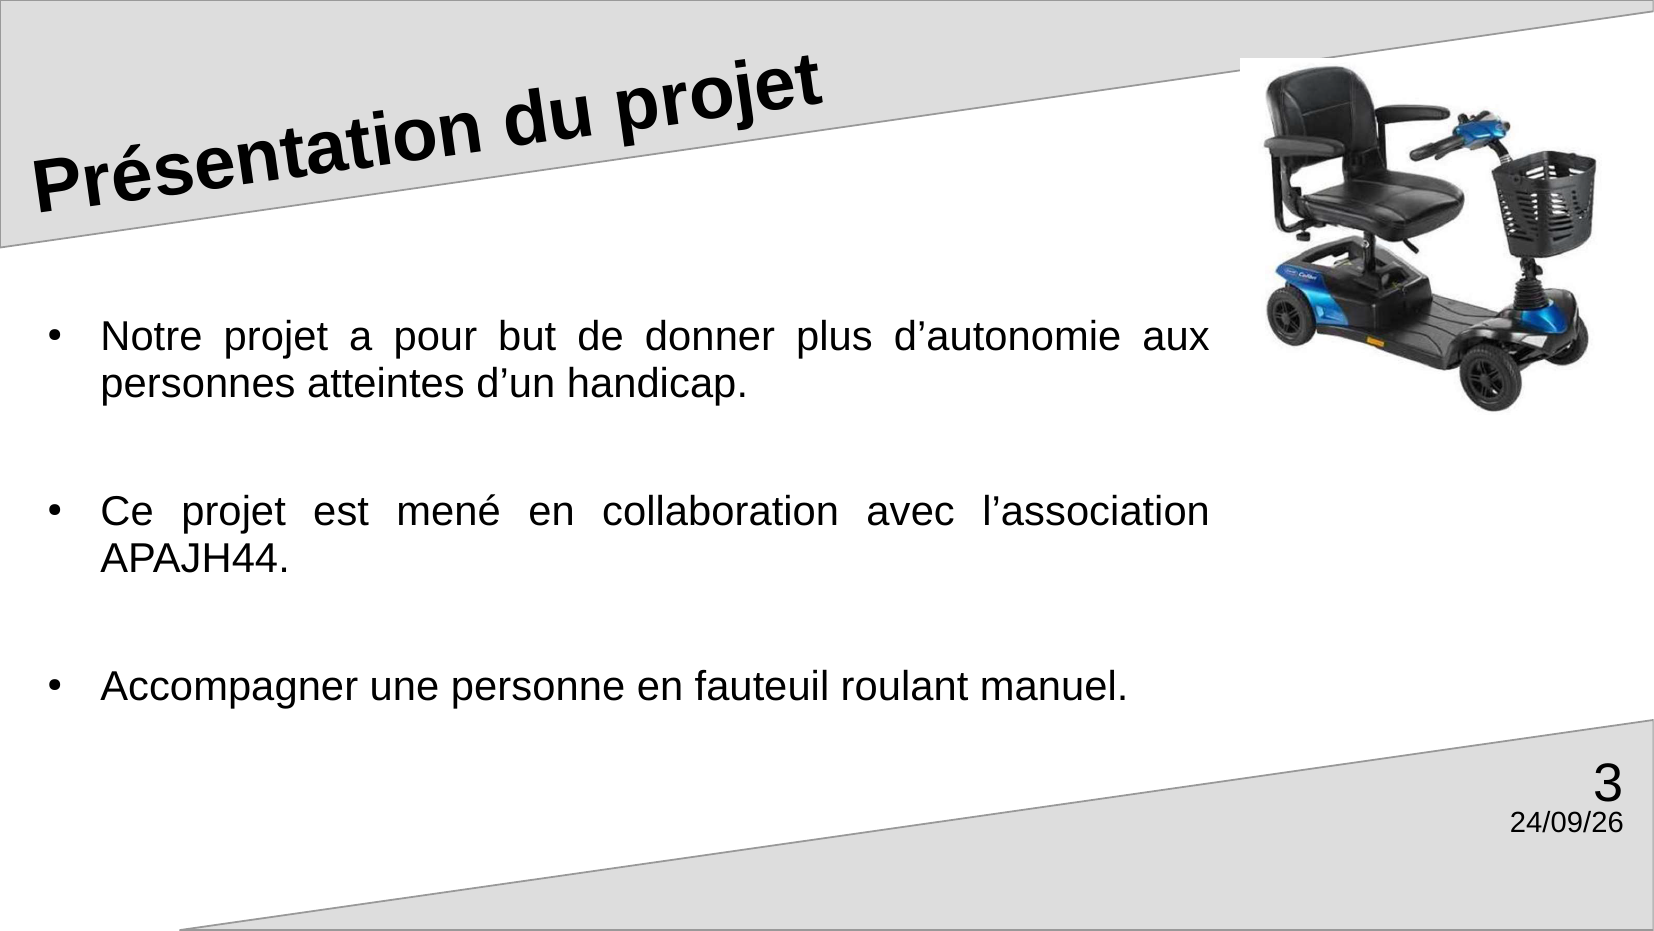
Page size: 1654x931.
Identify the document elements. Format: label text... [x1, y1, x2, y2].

list Notre projet a pour but de donner plus d’autonomie aux personnes atteintes d’un handicap. Ce projet est mené en collaboration avec l’association APAJH44. Accompagner une personne en fauteuil roulant manuel. [29, 248, 1211, 789]
picture [1240, 58, 1625, 421]
title Présentation du projet [21, 0, 1506, 248]
